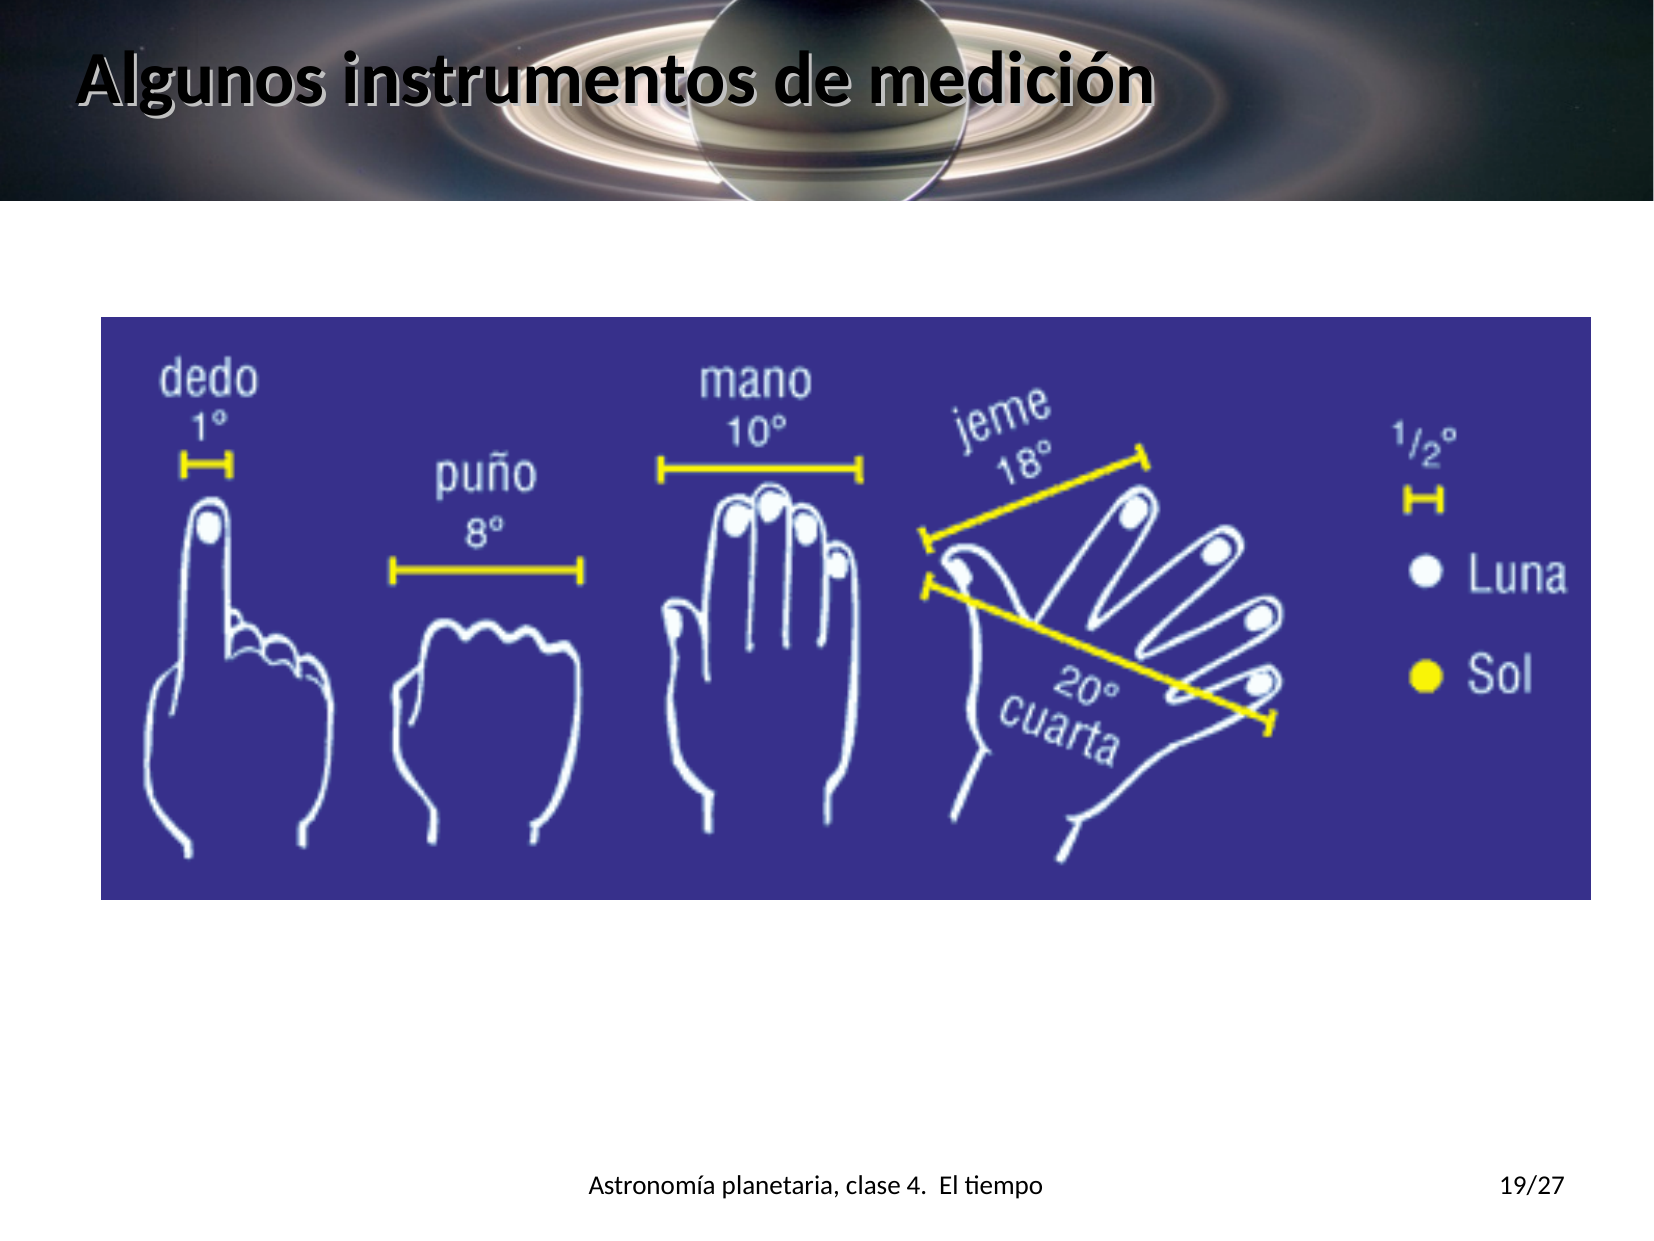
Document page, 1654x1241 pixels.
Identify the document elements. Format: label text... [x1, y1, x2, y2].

picture [101, 317, 1591, 901]
title Algunos instrumentos de medición [75, 19, 1564, 151]
picture [0, 0, 1654, 201]
